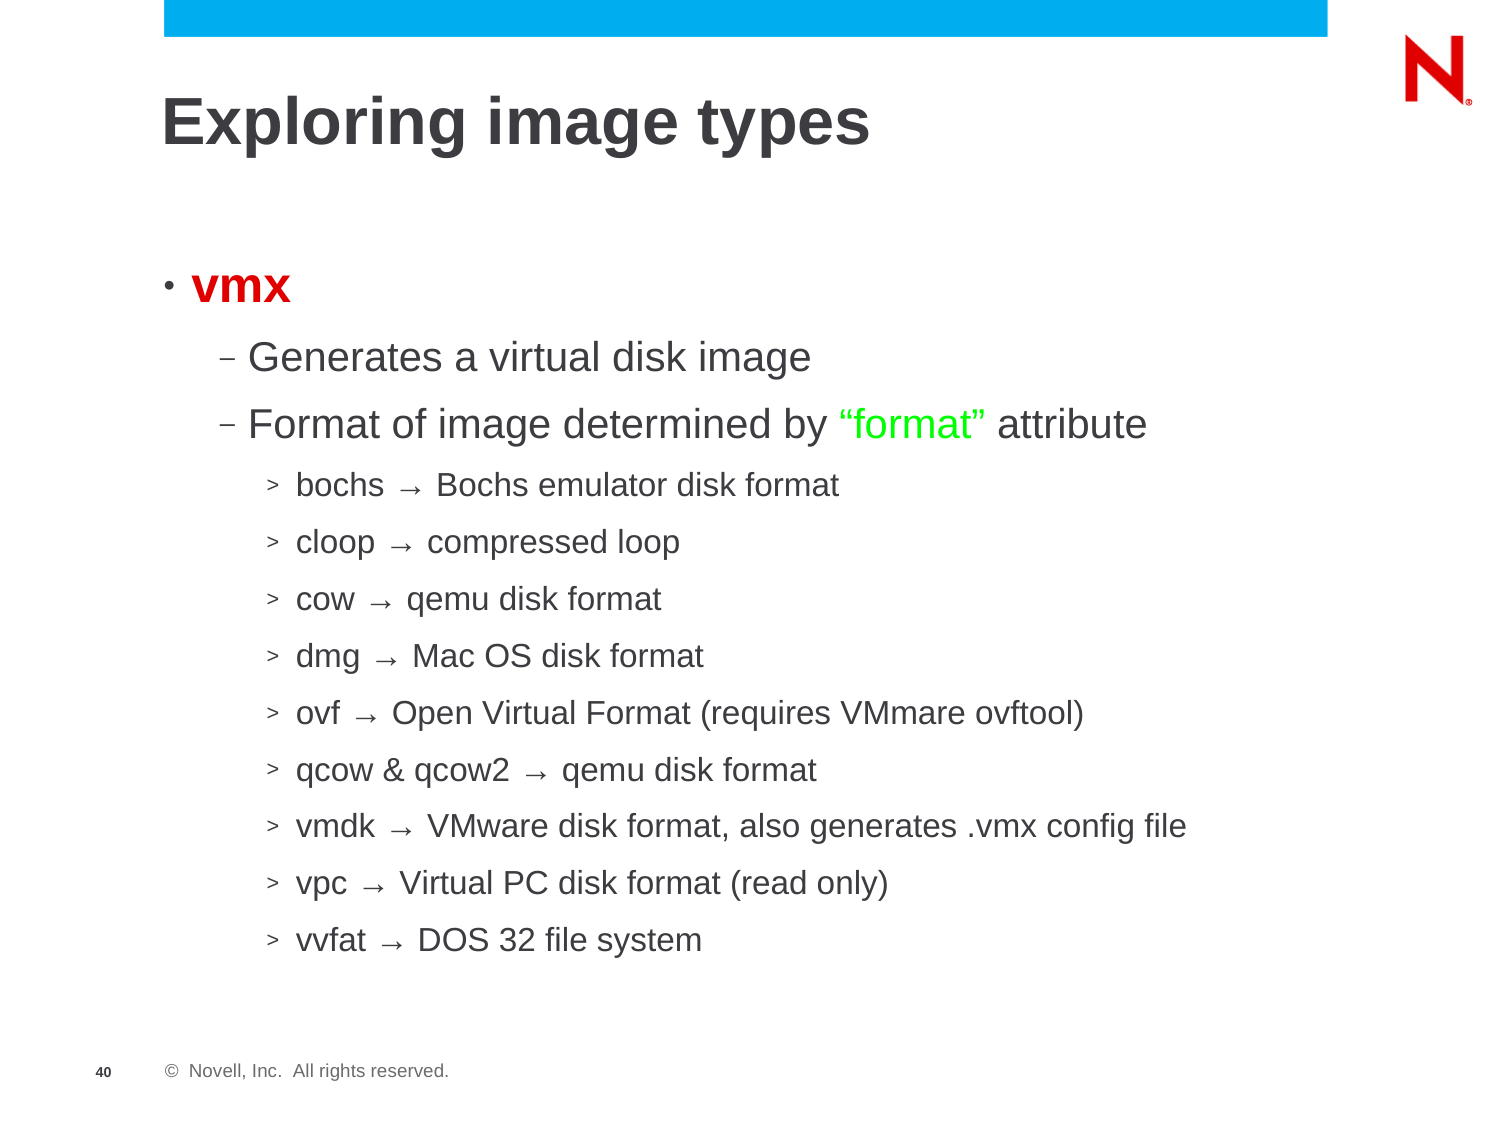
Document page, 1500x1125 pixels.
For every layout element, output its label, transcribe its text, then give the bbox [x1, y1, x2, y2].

title Exploring image types [161, 41, 1383, 205]
picture [1403, 32, 1473, 107]
list vmx Generates a virtual disk image Format of image determined by “format” attribute bochs → Bochs emulator disk format cloop → compressed loop cow → qemu disk format dmg → Mac OS disk format ovf → Open Virtual Format (requires VMmare ovftool) qcow & qcow2 → qemu disk format vmdk → VMware disk format, also generates .vmx config file vpc → Virtual PC disk format (read only) vvfat → DOS 32 file system [163, 254, 1404, 986]
